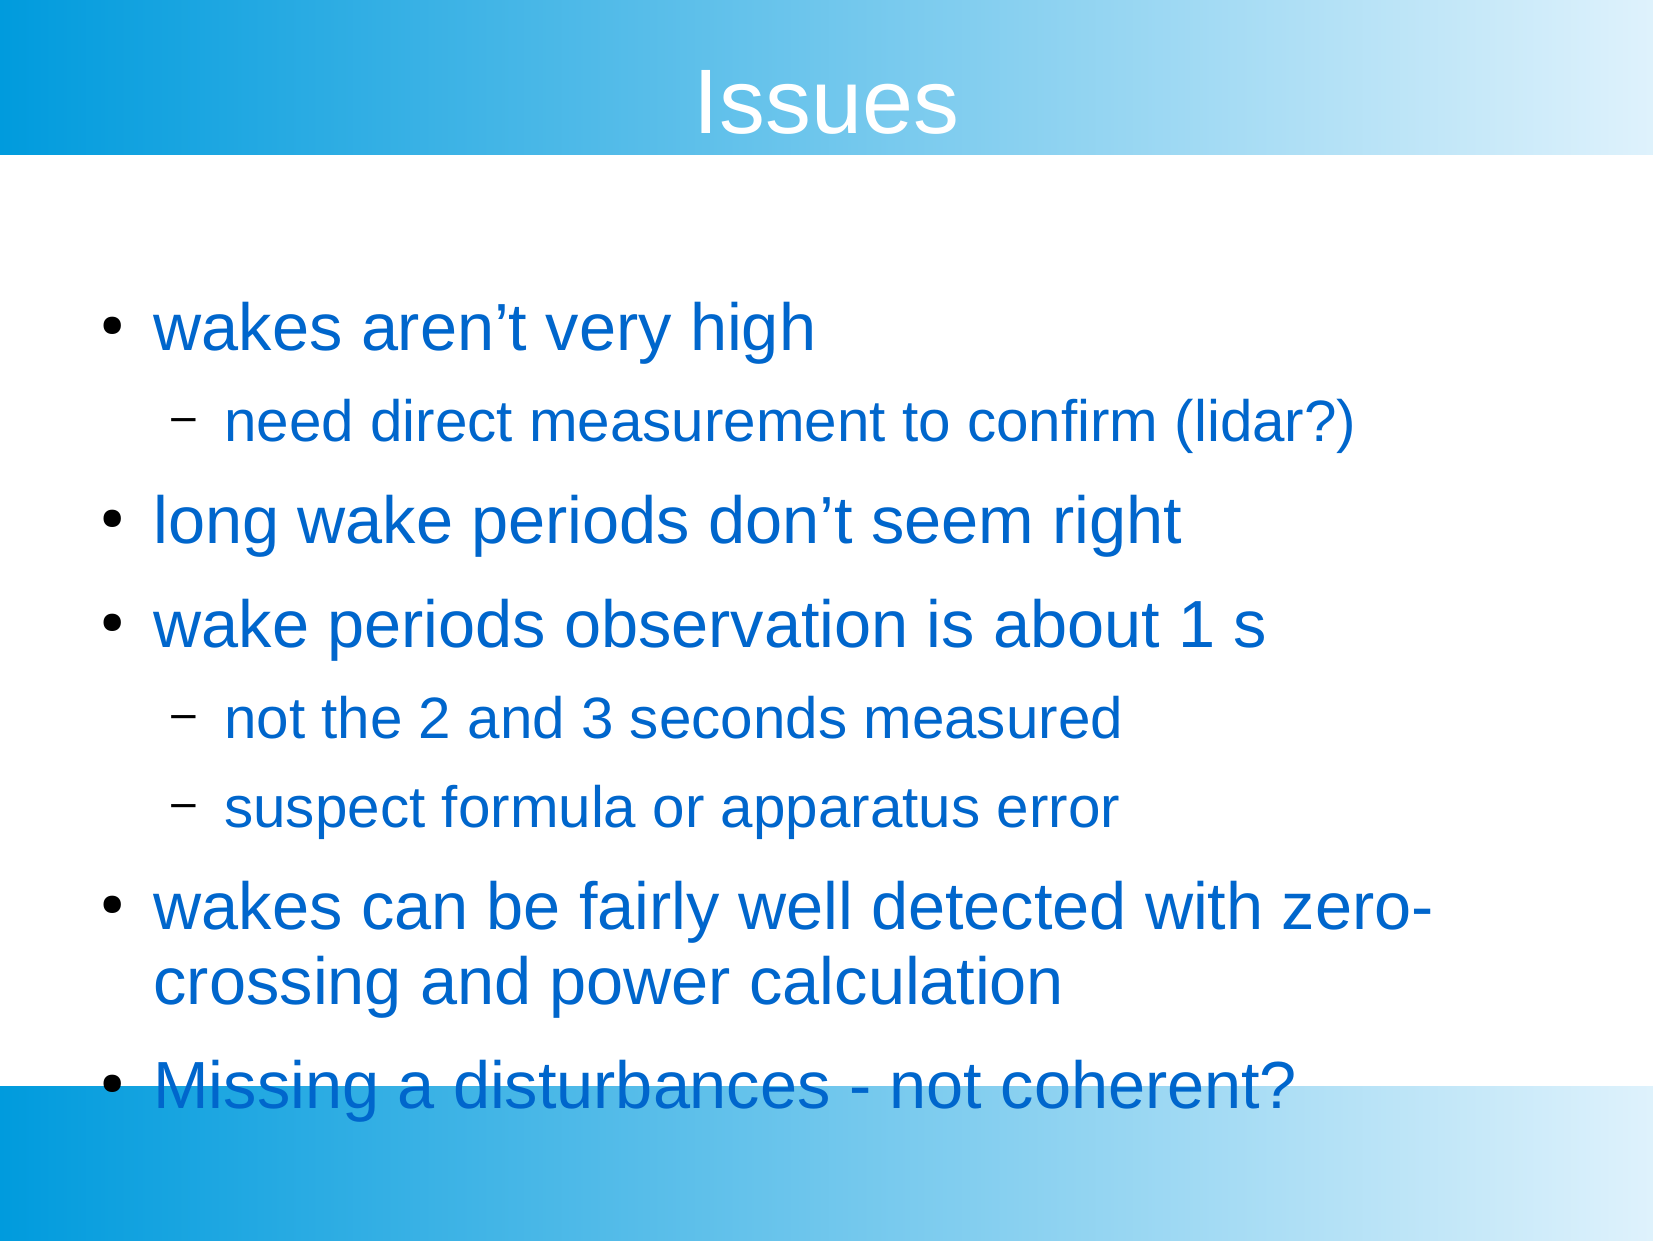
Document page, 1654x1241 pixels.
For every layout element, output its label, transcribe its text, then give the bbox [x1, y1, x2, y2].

list wakes aren’t very high need direct measurement to confirm (lidar?) long wake periods don’t seem right wake periods observation is about 1 s not the 2 and 3 seconds measured suspect formula or apparatus error wakes can be fairly well detected with zero-crossing and power calculation Missing a disturbances - not coherent? [82, 290, 1571, 1010]
title Issues [82, 49, 1571, 155]
